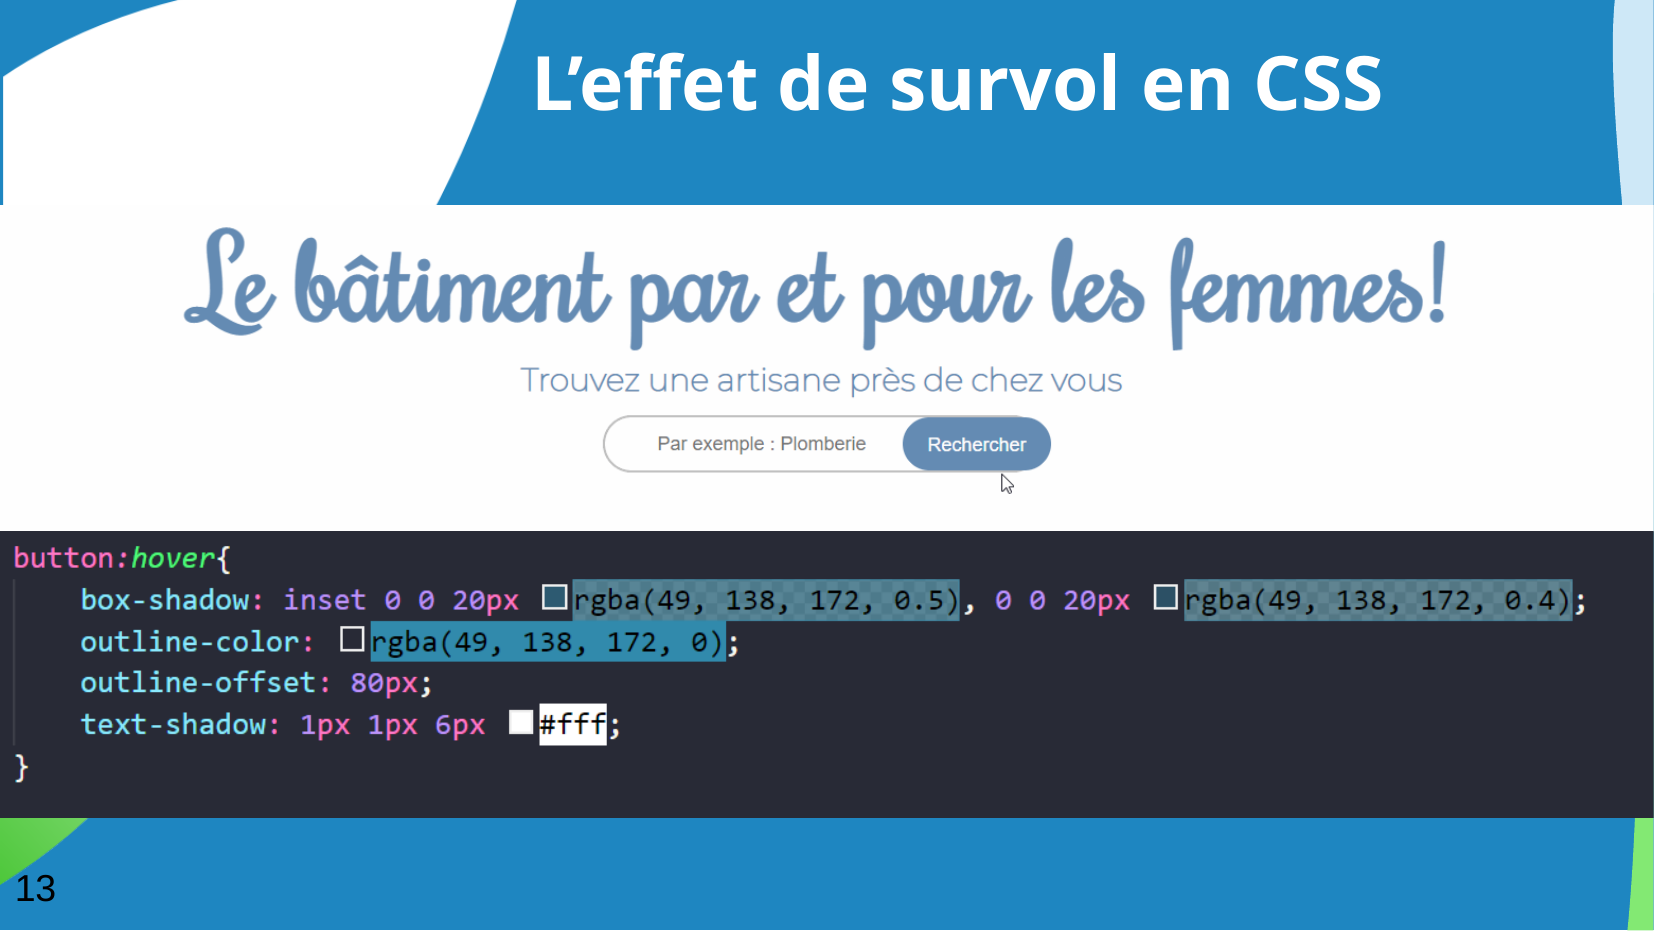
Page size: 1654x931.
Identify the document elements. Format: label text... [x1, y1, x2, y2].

text_box L’effet de survol en CSS [531, 35, 1447, 206]
text_box <numéro> [0, 860, 201, 931]
picture [0, 0, 1654, 885]
